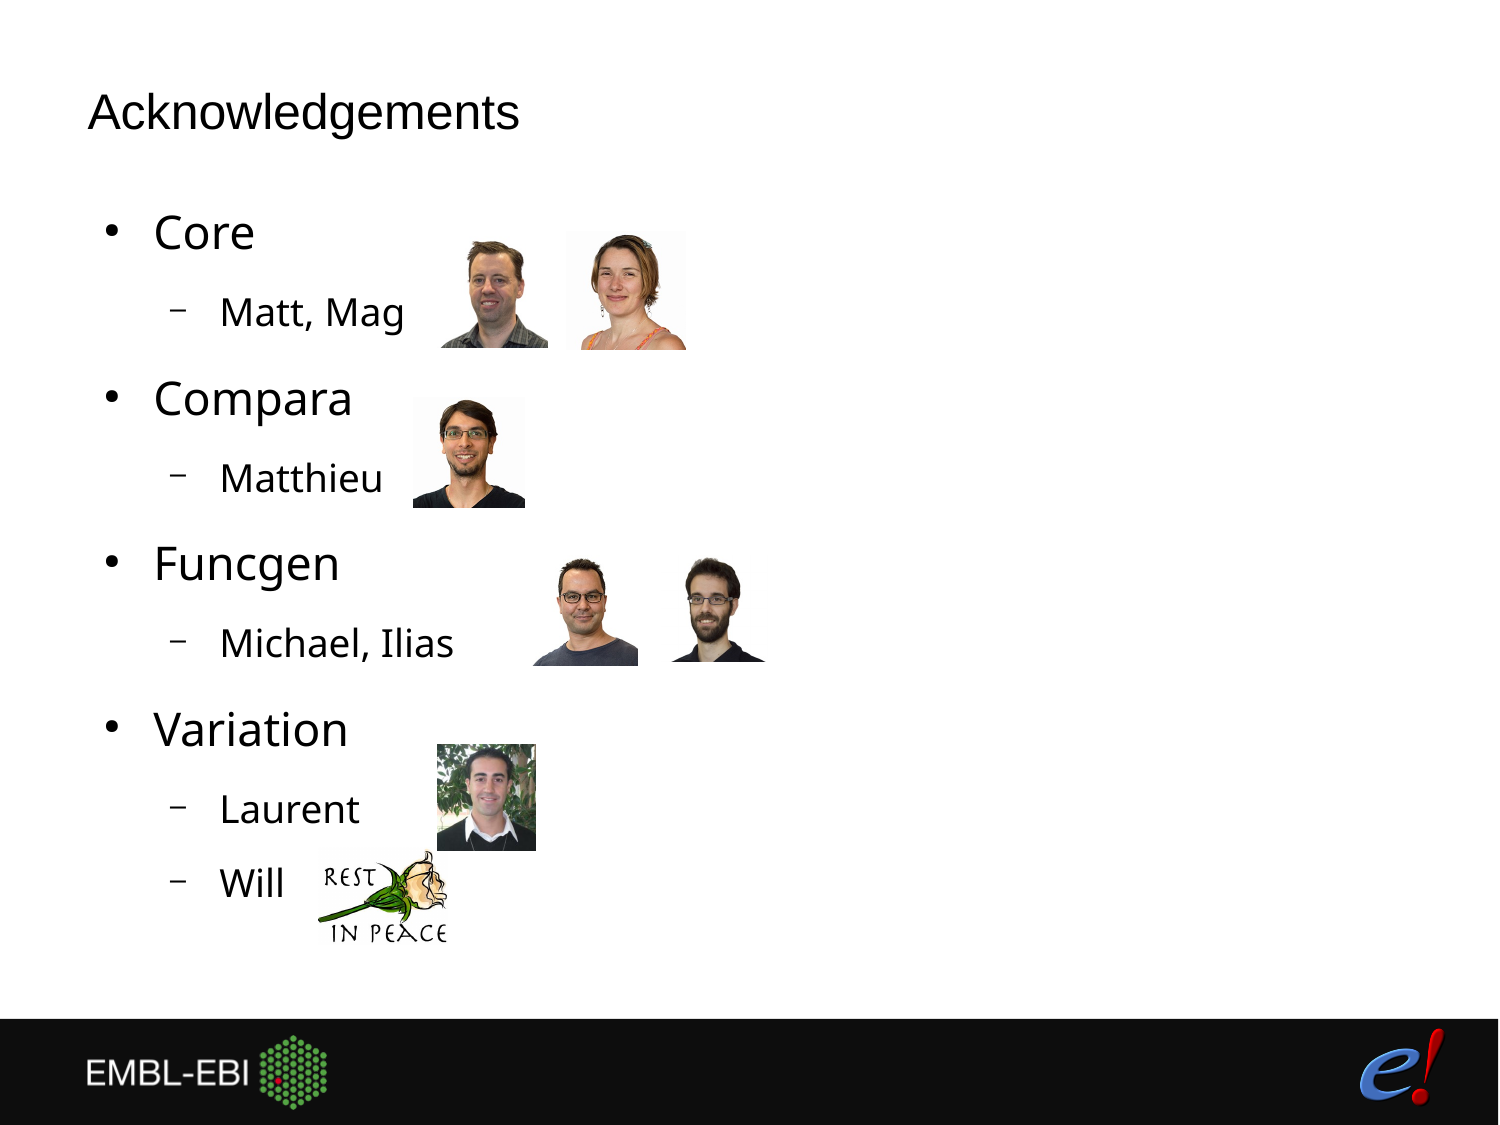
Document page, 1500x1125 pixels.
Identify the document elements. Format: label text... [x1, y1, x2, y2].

title Acknowledgements [87, 50, 1425, 175]
picture [1357, 1026, 1448, 1112]
picture [566, 231, 686, 350]
picture [527, 555, 638, 666]
picture [437, 236, 548, 348]
picture [318, 744, 536, 945]
picture [87, 1035, 327, 1110]
picture [661, 555, 768, 662]
list Core Matt, Mag Compara Matthieu Funcgen Michael, Ilias Variation Laurent Will [87, 200, 1425, 914]
picture [413, 397, 525, 508]
